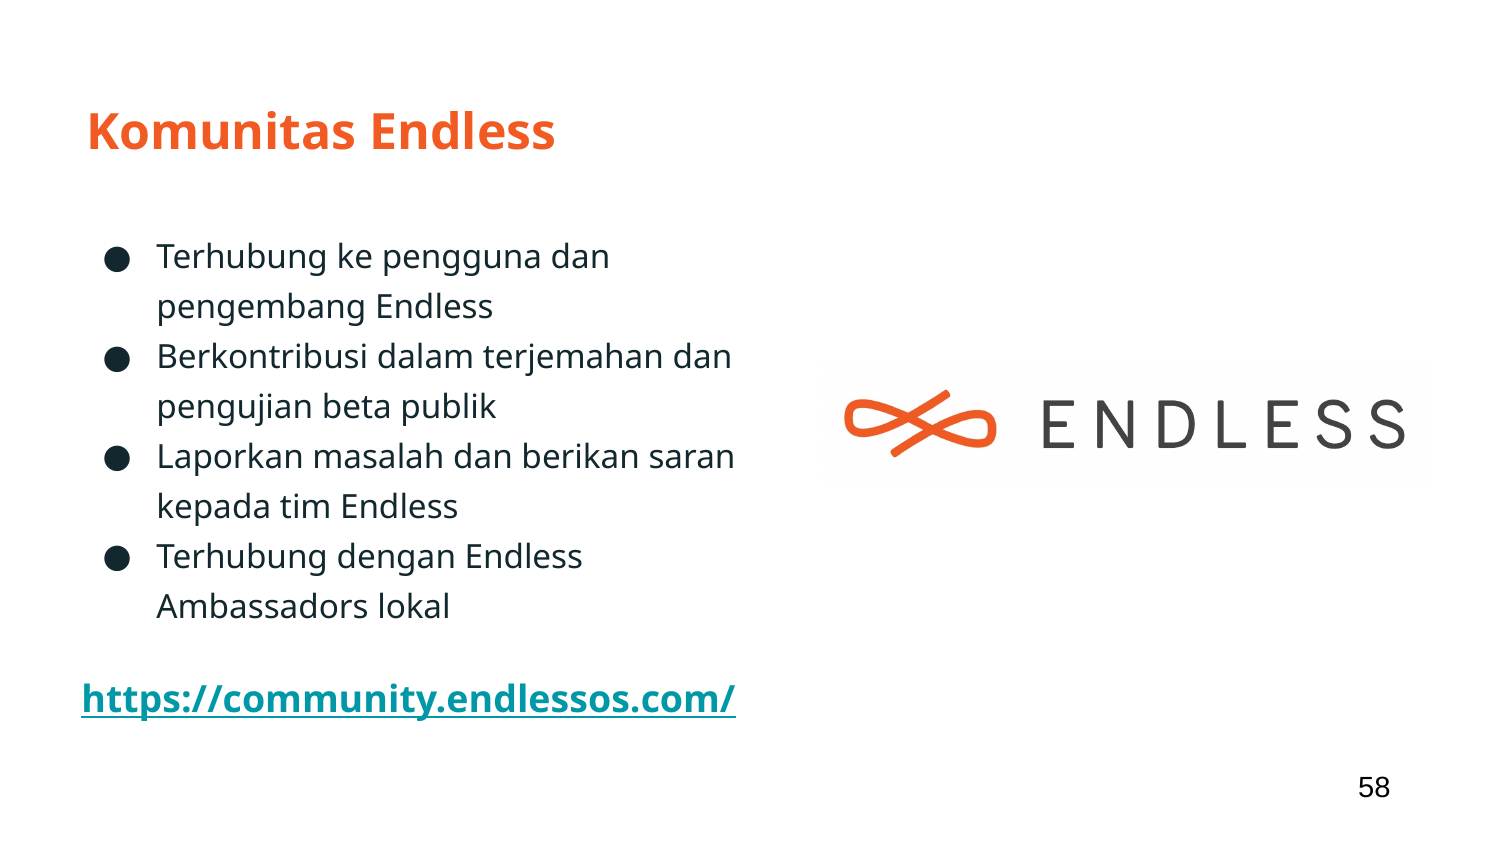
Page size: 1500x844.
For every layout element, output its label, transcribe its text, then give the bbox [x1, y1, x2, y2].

slide_number <number> [1343, 753, 1434, 818]
picture [821, 359, 1434, 485]
list Terhubung ke pengguna dan pengembang Endless Berkontribusi dalam terjemahan dan pengujian beta publik Laporkan masalah dan berikan saran kepada tim Endless Terhubung dengan Endless Ambassadors lokal https://community.endlessos.com/ [66, 210, 802, 771]
title Komunitas Endless [71, 84, 798, 179]
